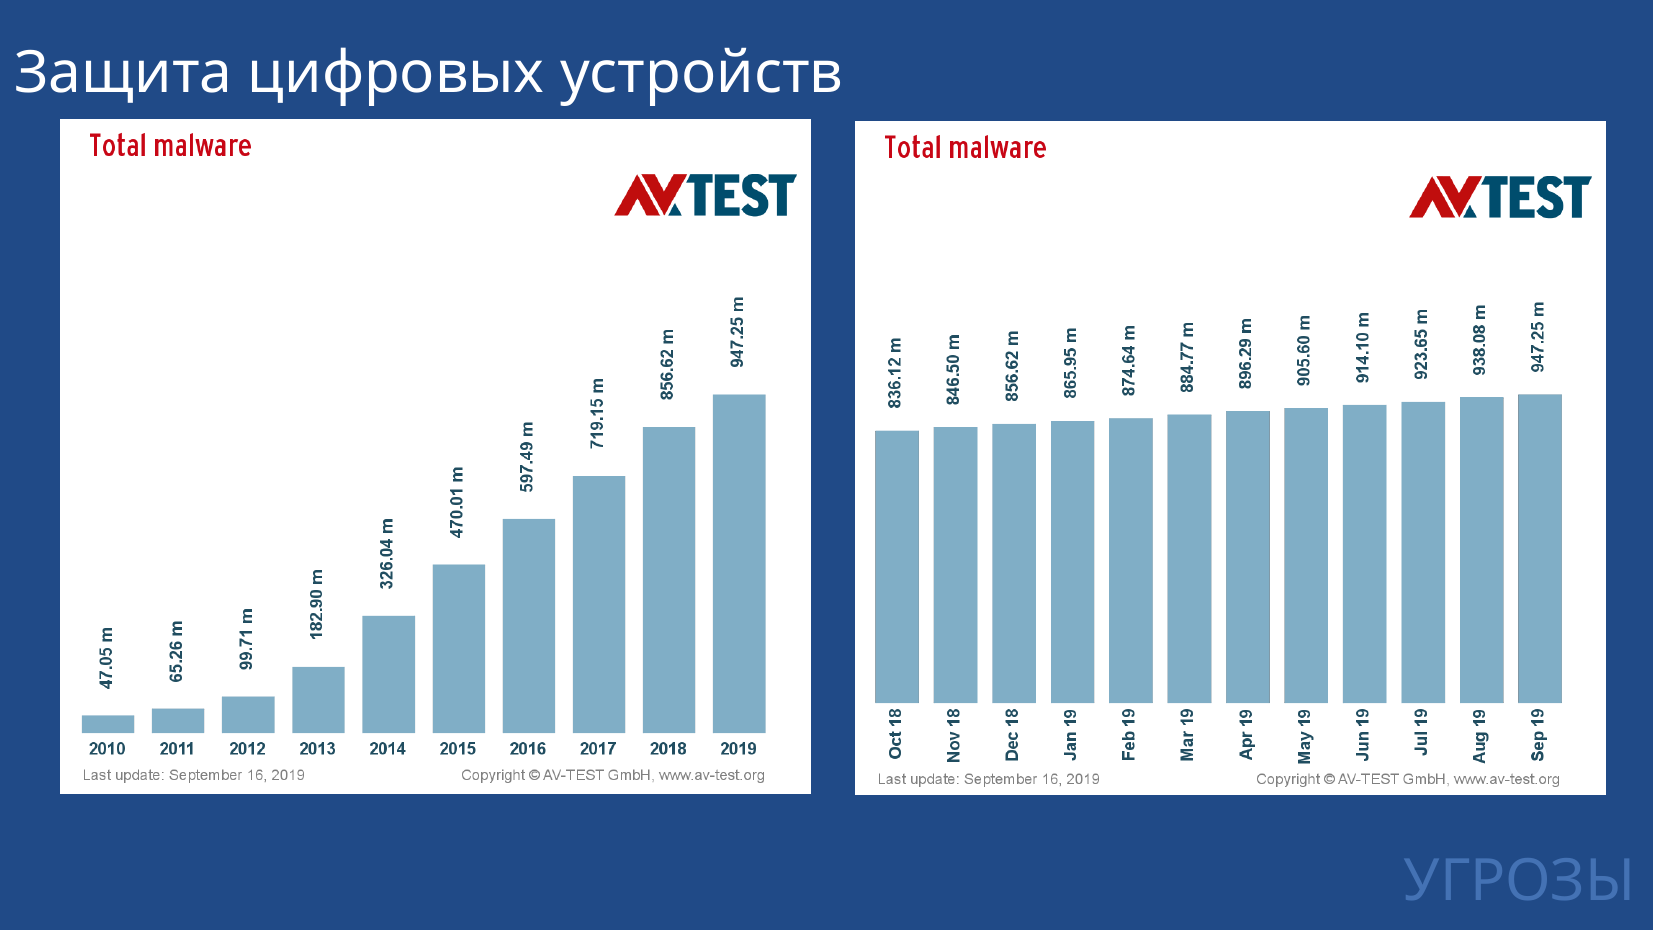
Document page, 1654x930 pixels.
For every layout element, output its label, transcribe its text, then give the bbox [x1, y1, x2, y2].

text_box УГРОЗЫ [0, 825, 1651, 930]
picture [855, 121, 1606, 796]
text_box Защита цифровых устройств [0, 0, 1653, 141]
picture [60, 119, 811, 794]
